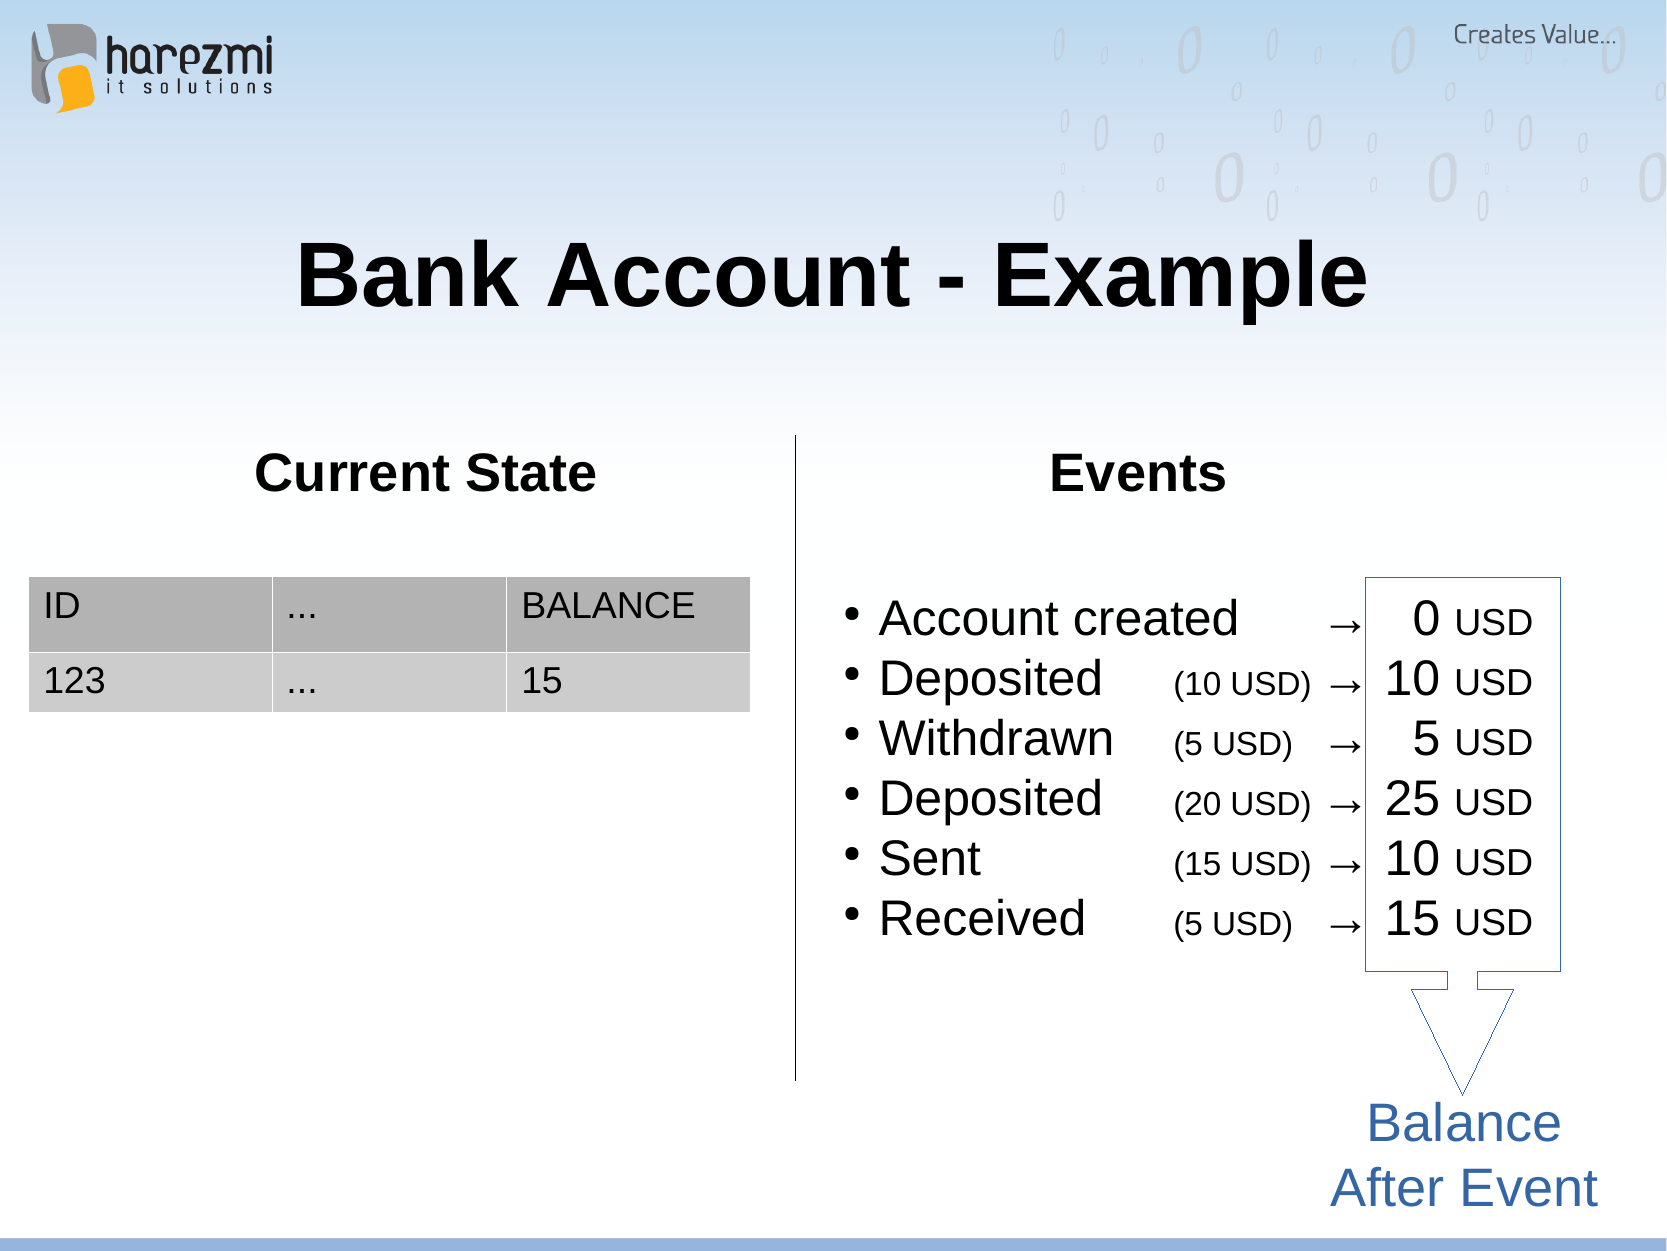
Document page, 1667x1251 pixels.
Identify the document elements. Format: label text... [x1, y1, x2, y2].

text_box Current State [240, 430, 614, 511]
text_box Events [1035, 430, 1243, 511]
table_cell ... [273, 653, 506, 712]
table_cell 15 [507, 653, 750, 712]
table_header ID [29, 577, 272, 652]
table_header BALANCE [507, 577, 750, 652]
text_box Balance After Event [1315, 1080, 1615, 1225]
picture [0, 0, 1667, 1251]
table_header ... [273, 577, 506, 652]
text_box Bank Account - Example [83, 167, 1584, 377]
table_cell 123 [29, 653, 272, 712]
text_box Account created → 0 USD Deposited (10 USD) → 10 USD Withdrawn (5 USD) → 5 USD Deposited (20 USD) → 25 USD Sent (15 USD) → 10 USD Received (5 USD) → 15 USD [828, 577, 1636, 1126]
